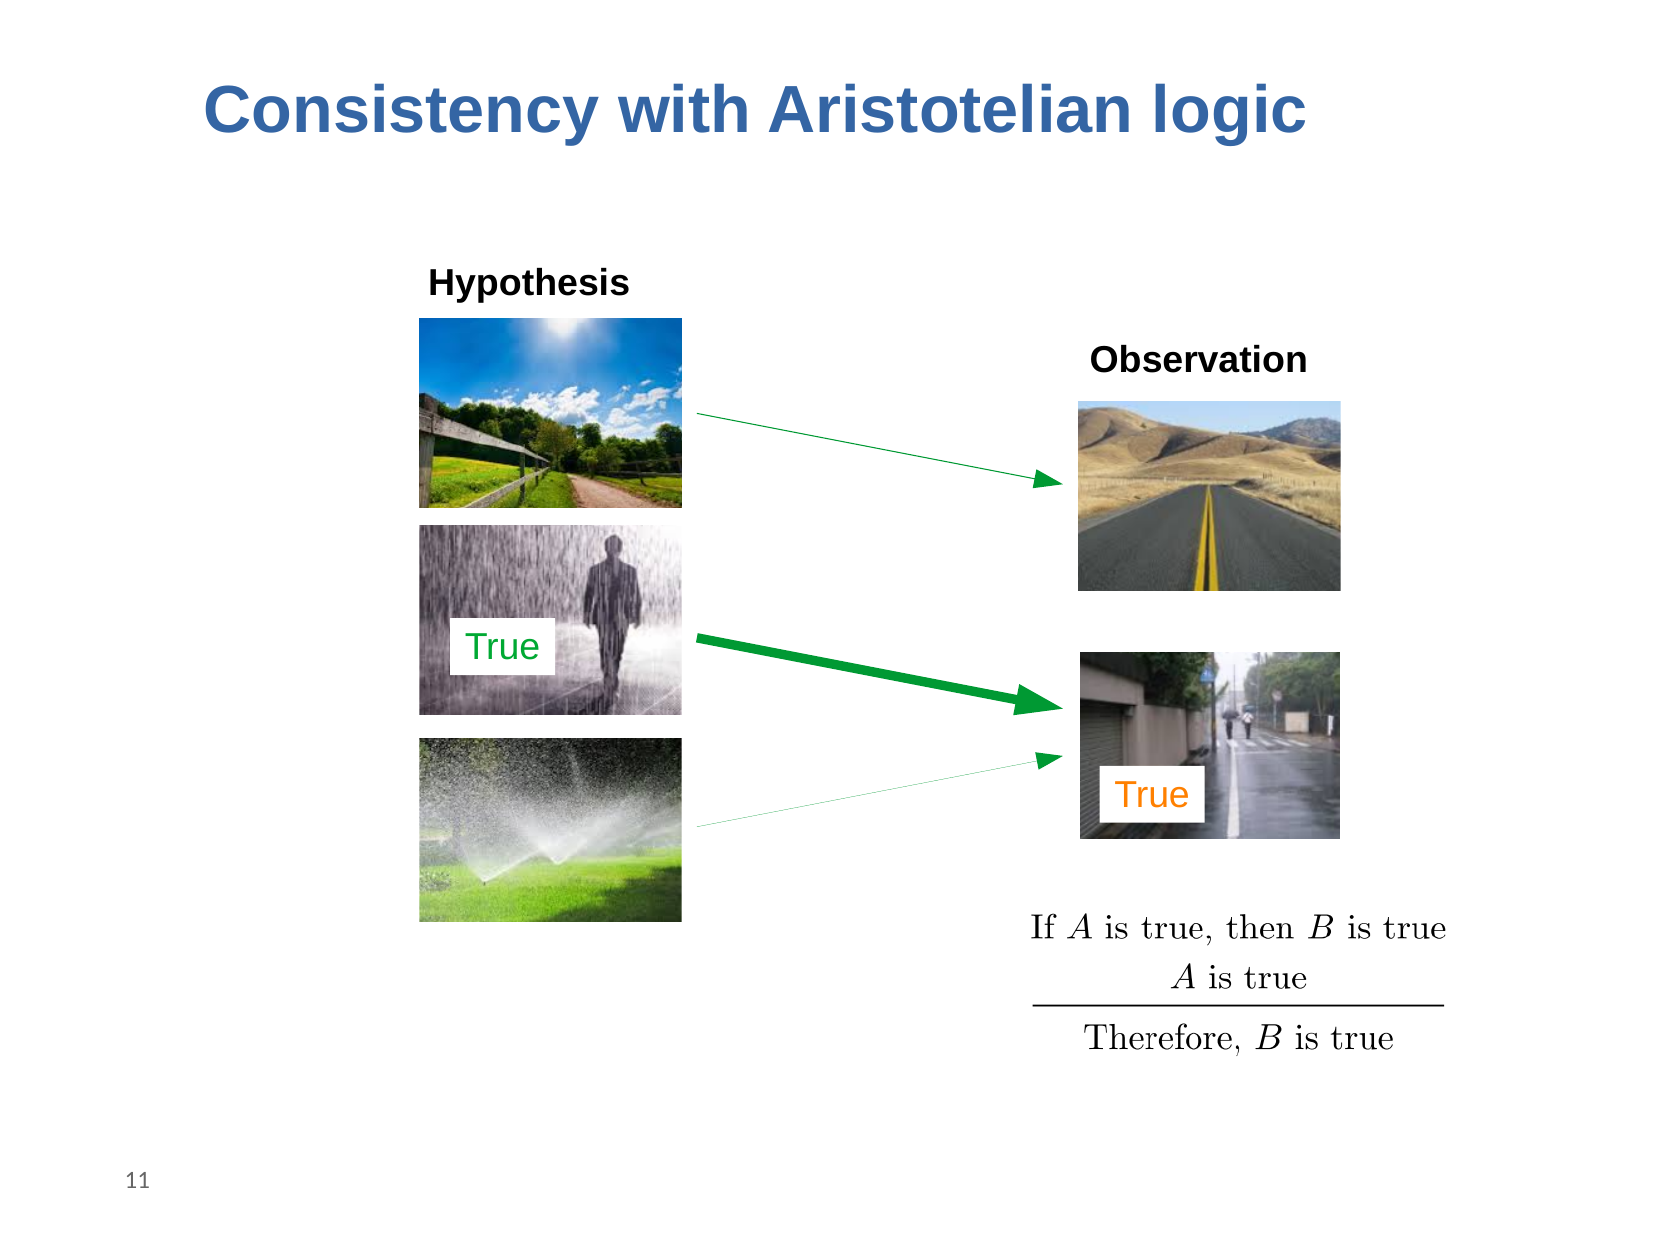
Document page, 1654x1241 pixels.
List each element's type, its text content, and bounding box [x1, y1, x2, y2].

picture [419, 525, 682, 715]
text_box True [1099, 765, 1205, 823]
picture [1017, 895, 1459, 1063]
text_box Hypothesis [413, 253, 646, 311]
picture [1080, 652, 1340, 839]
text_box True [450, 618, 556, 676]
title Consistency with Aristotelian logic [147, 5, 1365, 213]
picture [419, 738, 682, 922]
text_box Observation [1074, 330, 1324, 388]
picture [1078, 401, 1341, 591]
picture [419, 318, 682, 508]
